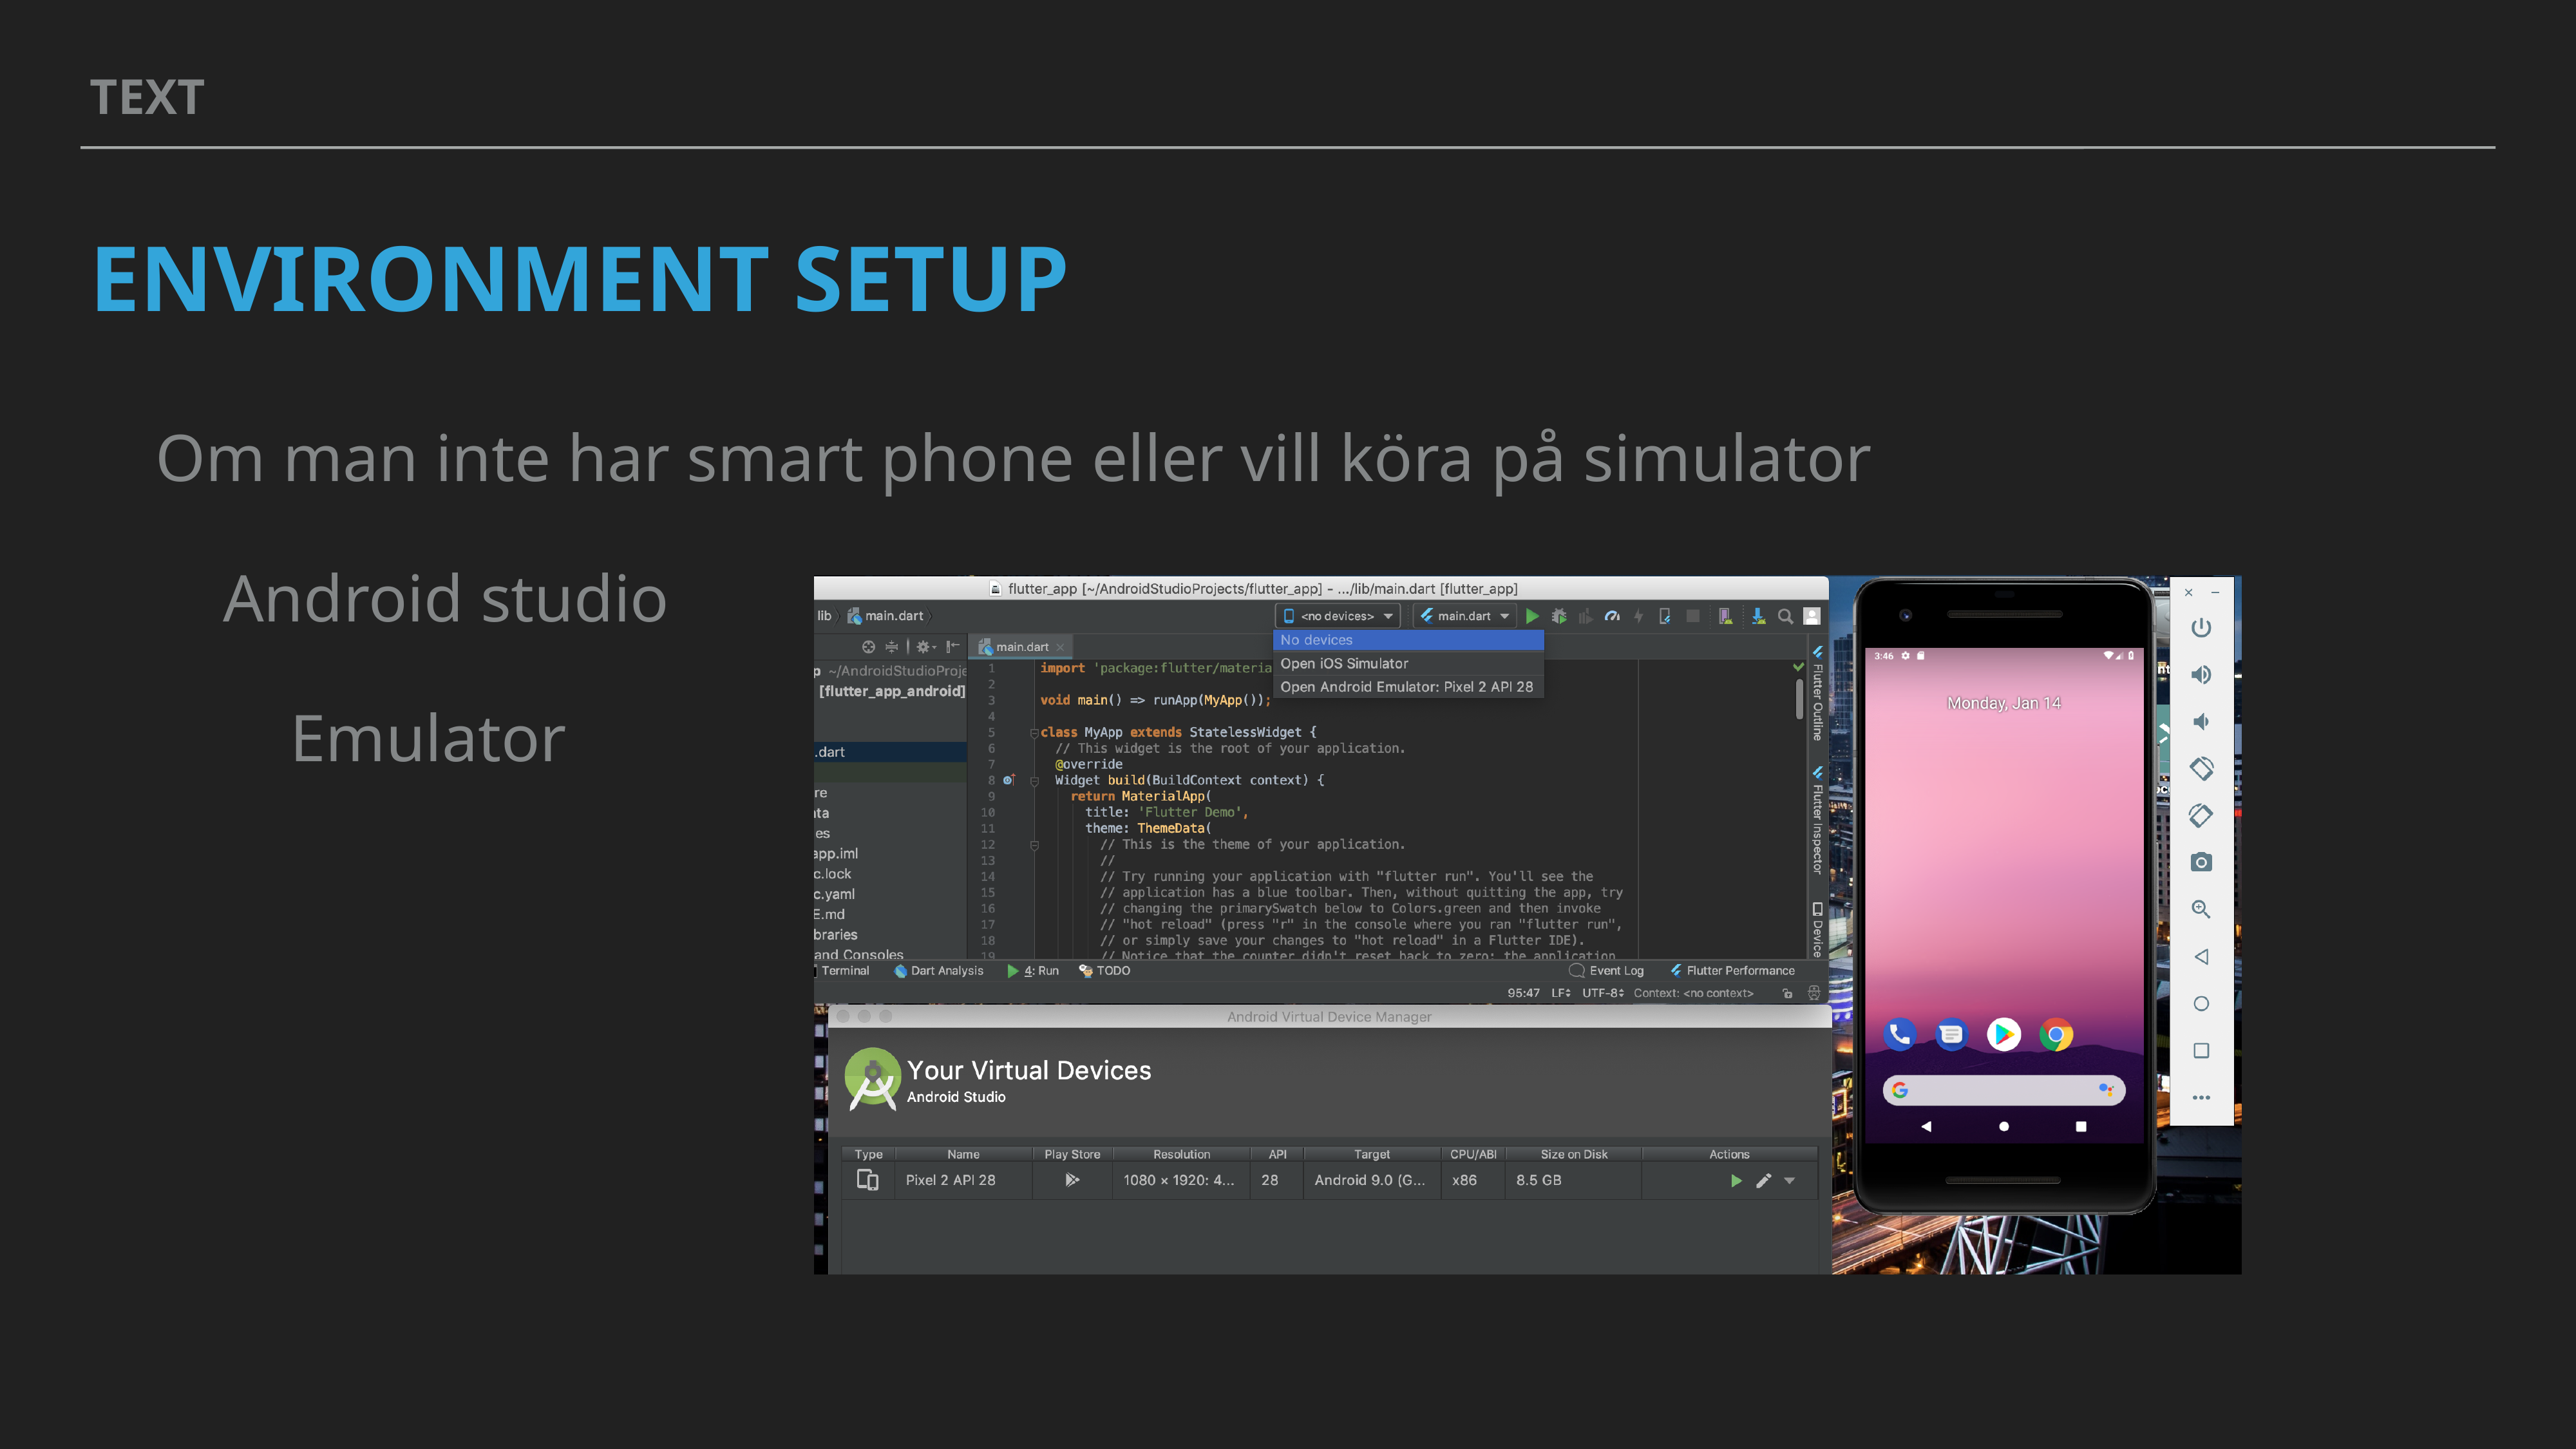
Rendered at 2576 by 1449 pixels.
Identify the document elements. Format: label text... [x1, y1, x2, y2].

text_box Environment Setup [80, 228, 2496, 336]
text_box Om man inte har smart phone eller vill köra på simulator Android studio Emulator [80, 408, 2496, 1315]
picture [814, 575, 2242, 1274]
